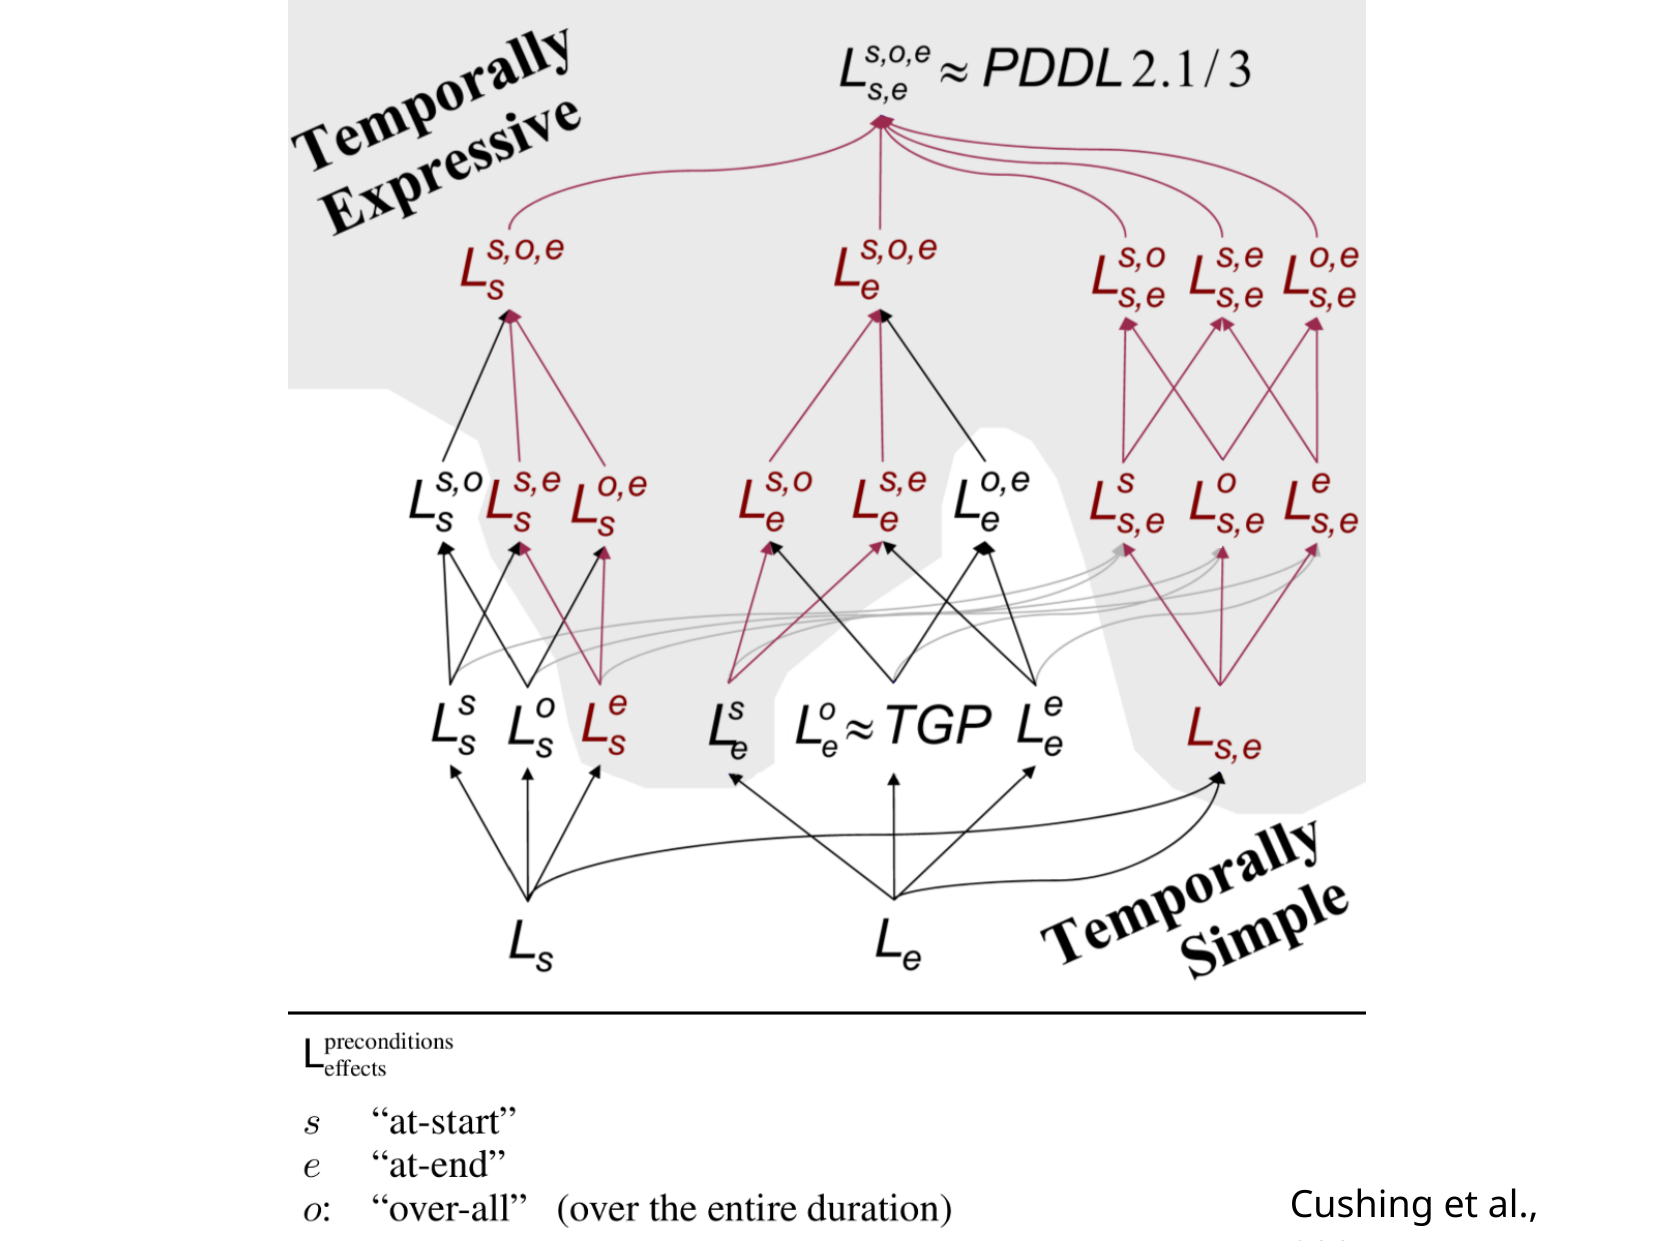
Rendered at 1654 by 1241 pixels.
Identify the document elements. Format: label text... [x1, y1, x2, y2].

text_box Cushing et al., 2007. [1275, 1170, 1648, 1229]
picture [288, 0, 1366, 1240]
